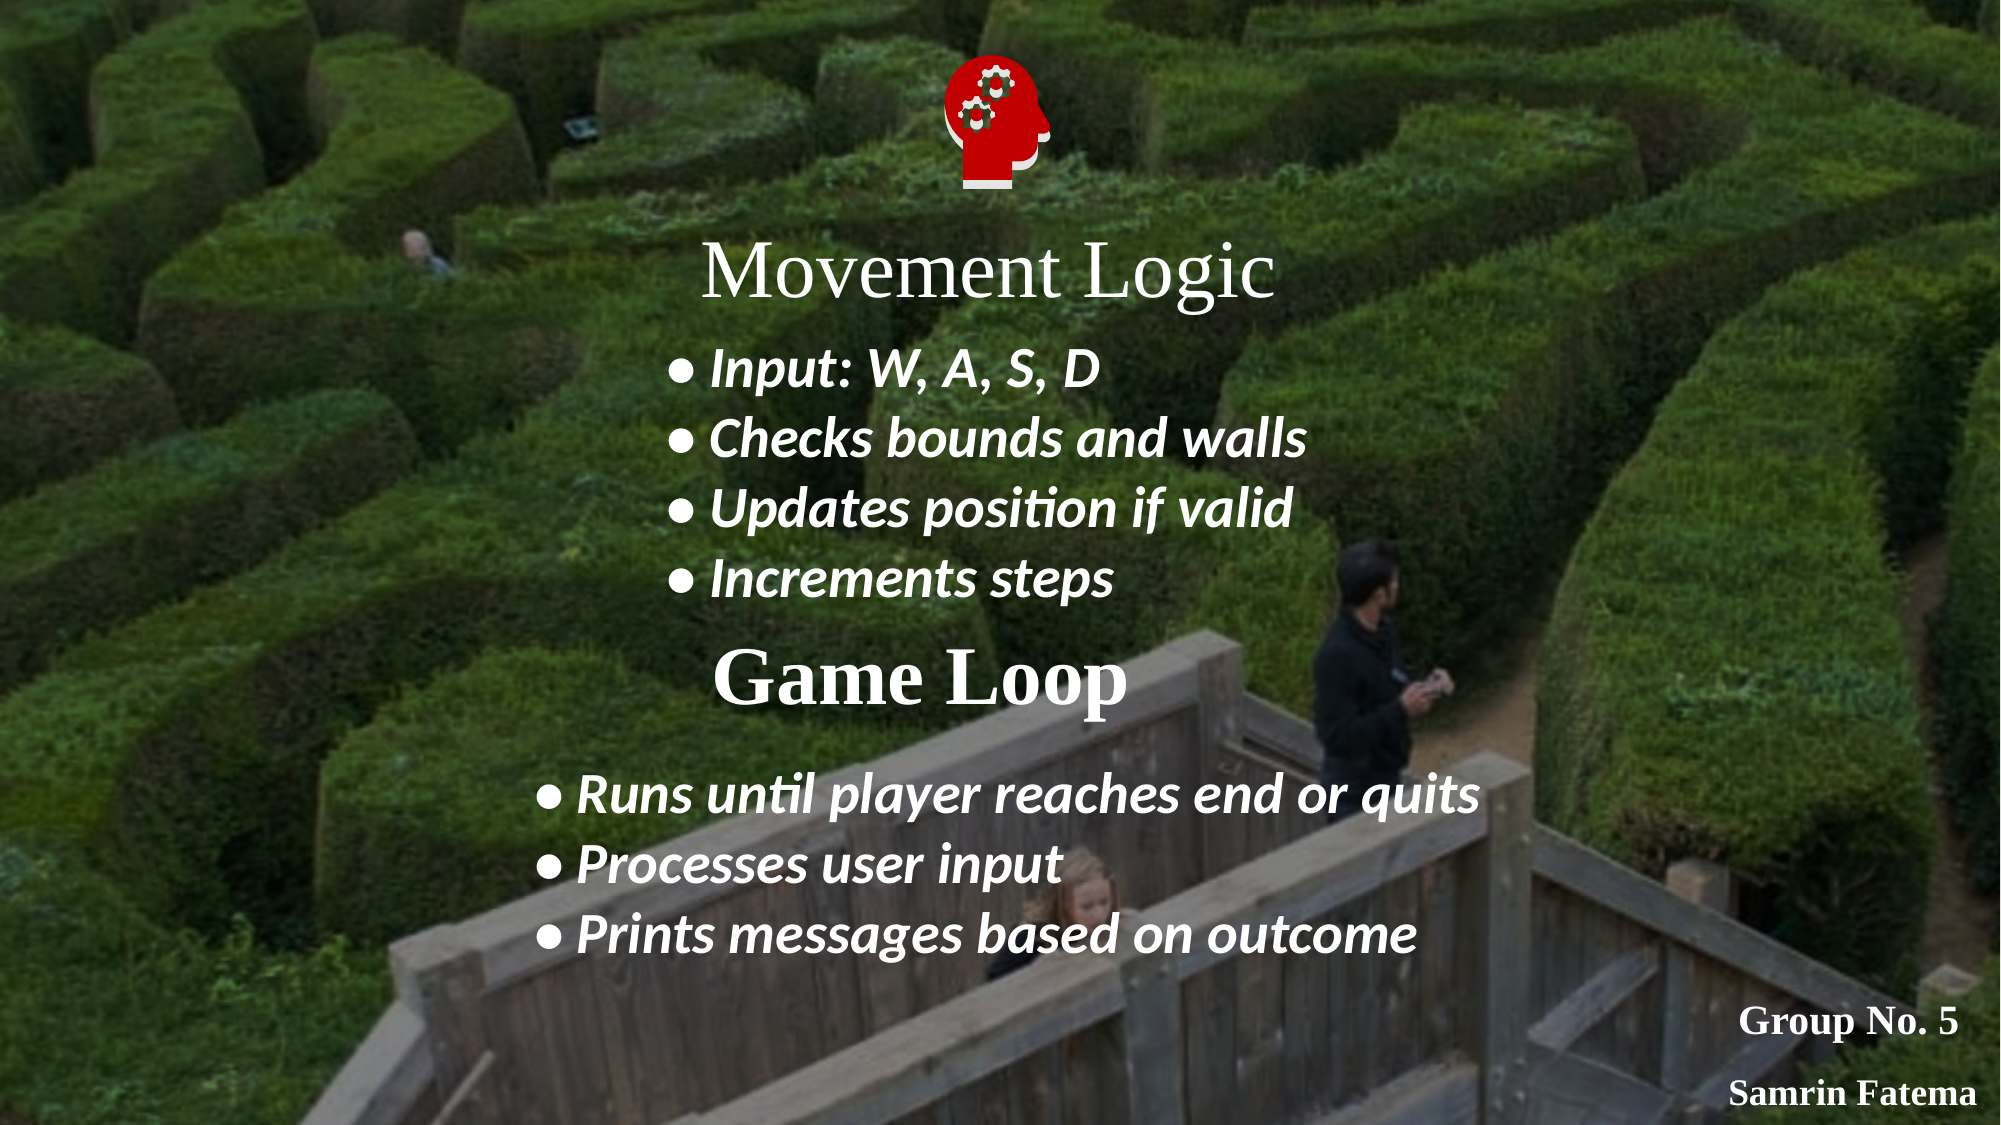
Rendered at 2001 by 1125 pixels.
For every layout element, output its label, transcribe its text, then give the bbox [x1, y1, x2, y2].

text_box Movement Logic [685, 206, 1300, 321]
text_box Group No. 5 [1723, 985, 2000, 1097]
text_box • Input: W, A, S, D • Checks bounds and walls • Updates position if valid • Increments steps [651, 321, 1347, 675]
text_box Samrin Fatema [1713, 1060, 1994, 1122]
picture [0, 0, 2000, 1125]
text_box Game Loop [696, 613, 1147, 747]
text_box • Runs until player reaches end or quits • Processes user input • Prints messages based on outcome [519, 747, 1595, 1021]
